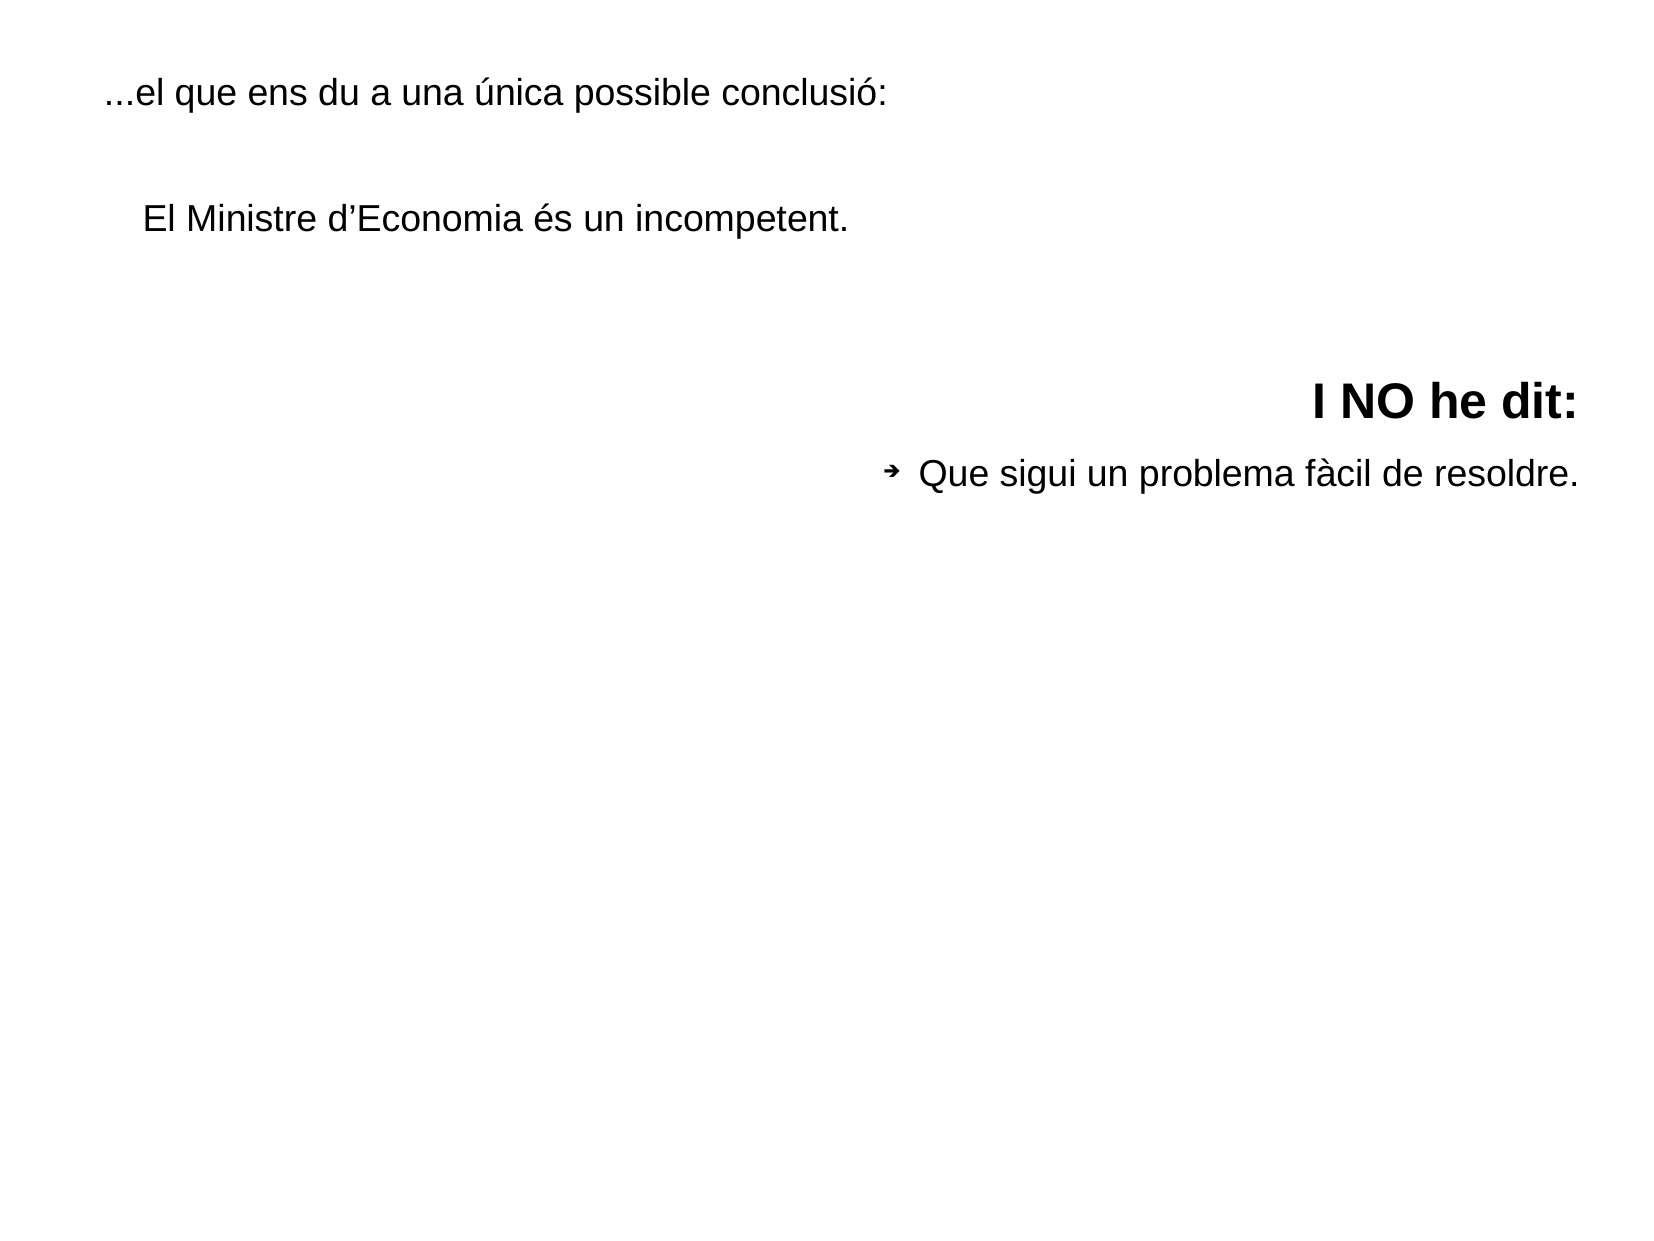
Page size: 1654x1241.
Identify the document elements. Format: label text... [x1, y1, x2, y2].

subtitle ...el que ens du a una única possible conclusió: El Ministre d’Economia és un incompetent. [23, 11, 969, 299]
text_box I NO he dit: Que sigui un problema fàcil de resoldre. [448, 366, 1595, 503]
